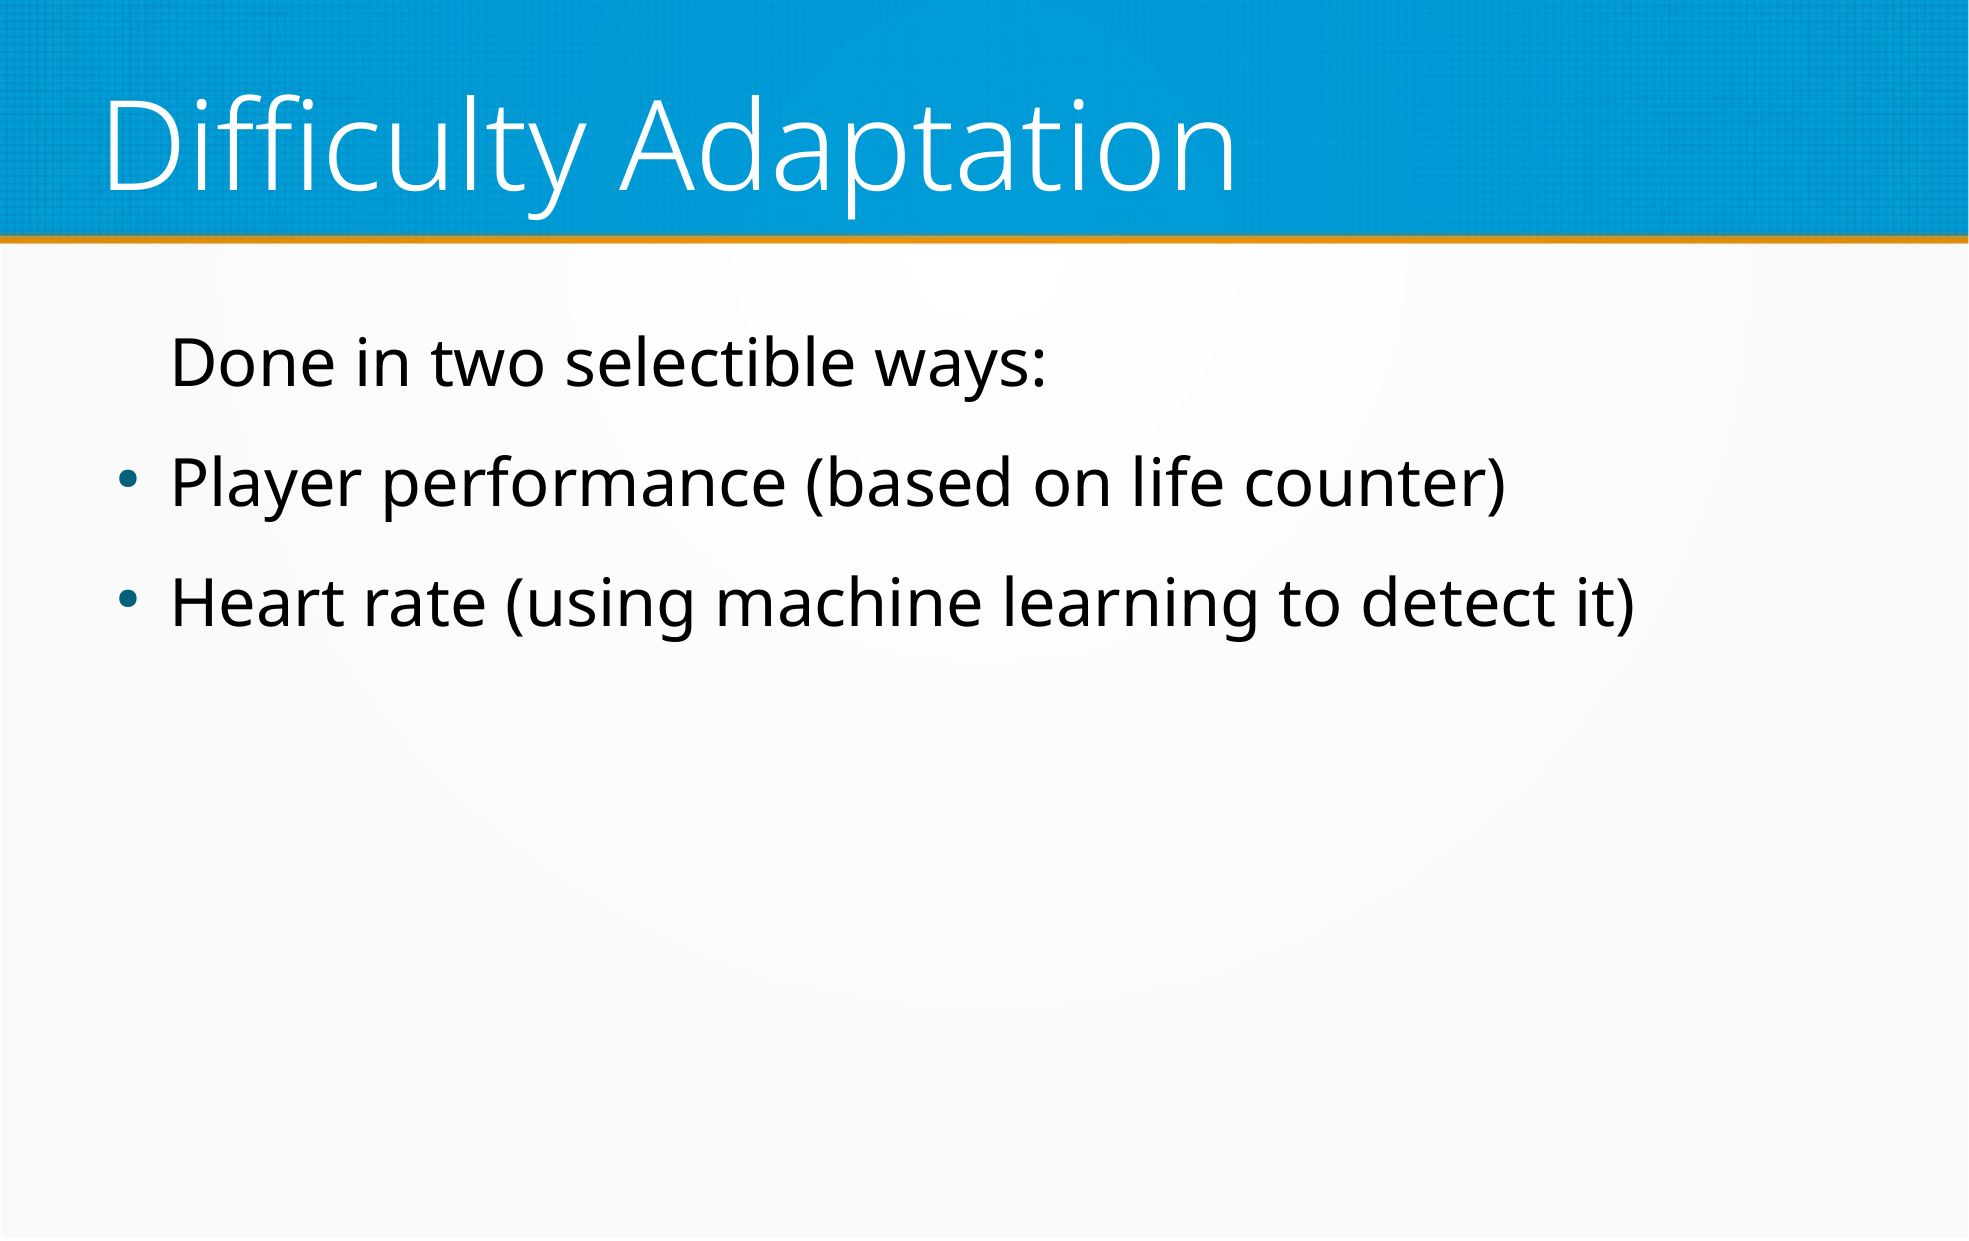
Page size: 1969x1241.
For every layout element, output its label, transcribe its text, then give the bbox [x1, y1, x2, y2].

list Done in two selectible ways: Player performance (based on life counter) Heart rate (using machine learning to detect it) [98, 315, 1861, 1081]
title Difficulty Adaptation [98, 19, 1870, 227]
picture [0, 233, 1969, 1241]
